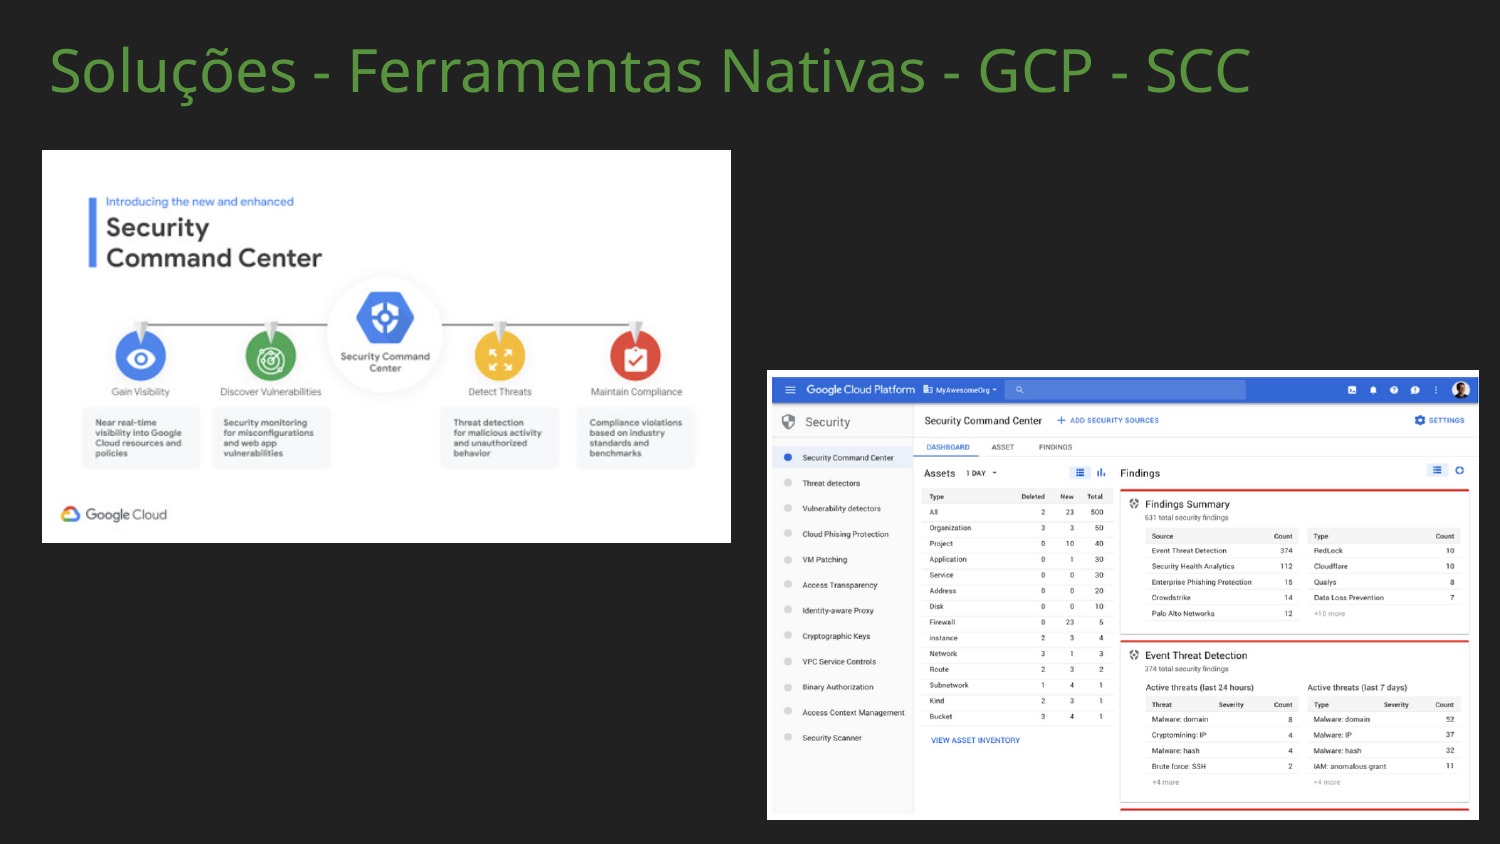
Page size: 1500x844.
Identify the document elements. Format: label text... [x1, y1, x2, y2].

title Soluções - Ferramentas Nativas - GCP - SCC [34, 17, 1432, 168]
picture [767, 370, 1479, 820]
picture [42, 150, 731, 543]
